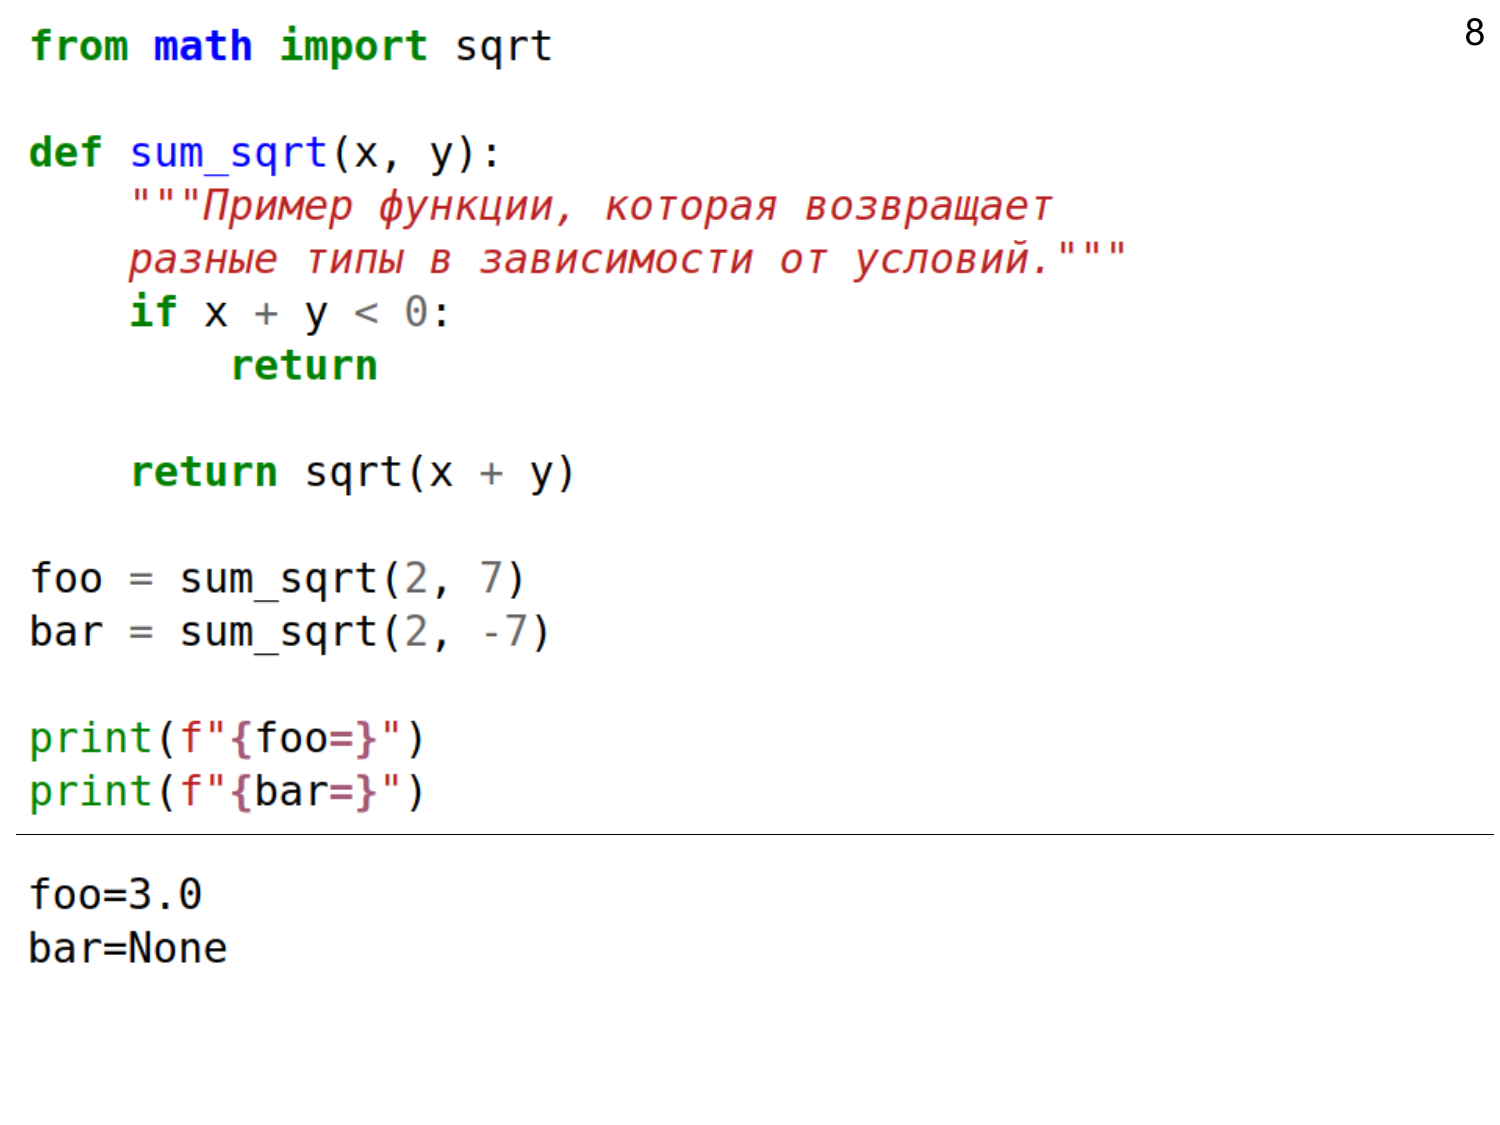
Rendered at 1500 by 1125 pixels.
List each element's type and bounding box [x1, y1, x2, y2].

picture [23, 862, 235, 977]
picture [15, 15, 1135, 826]
